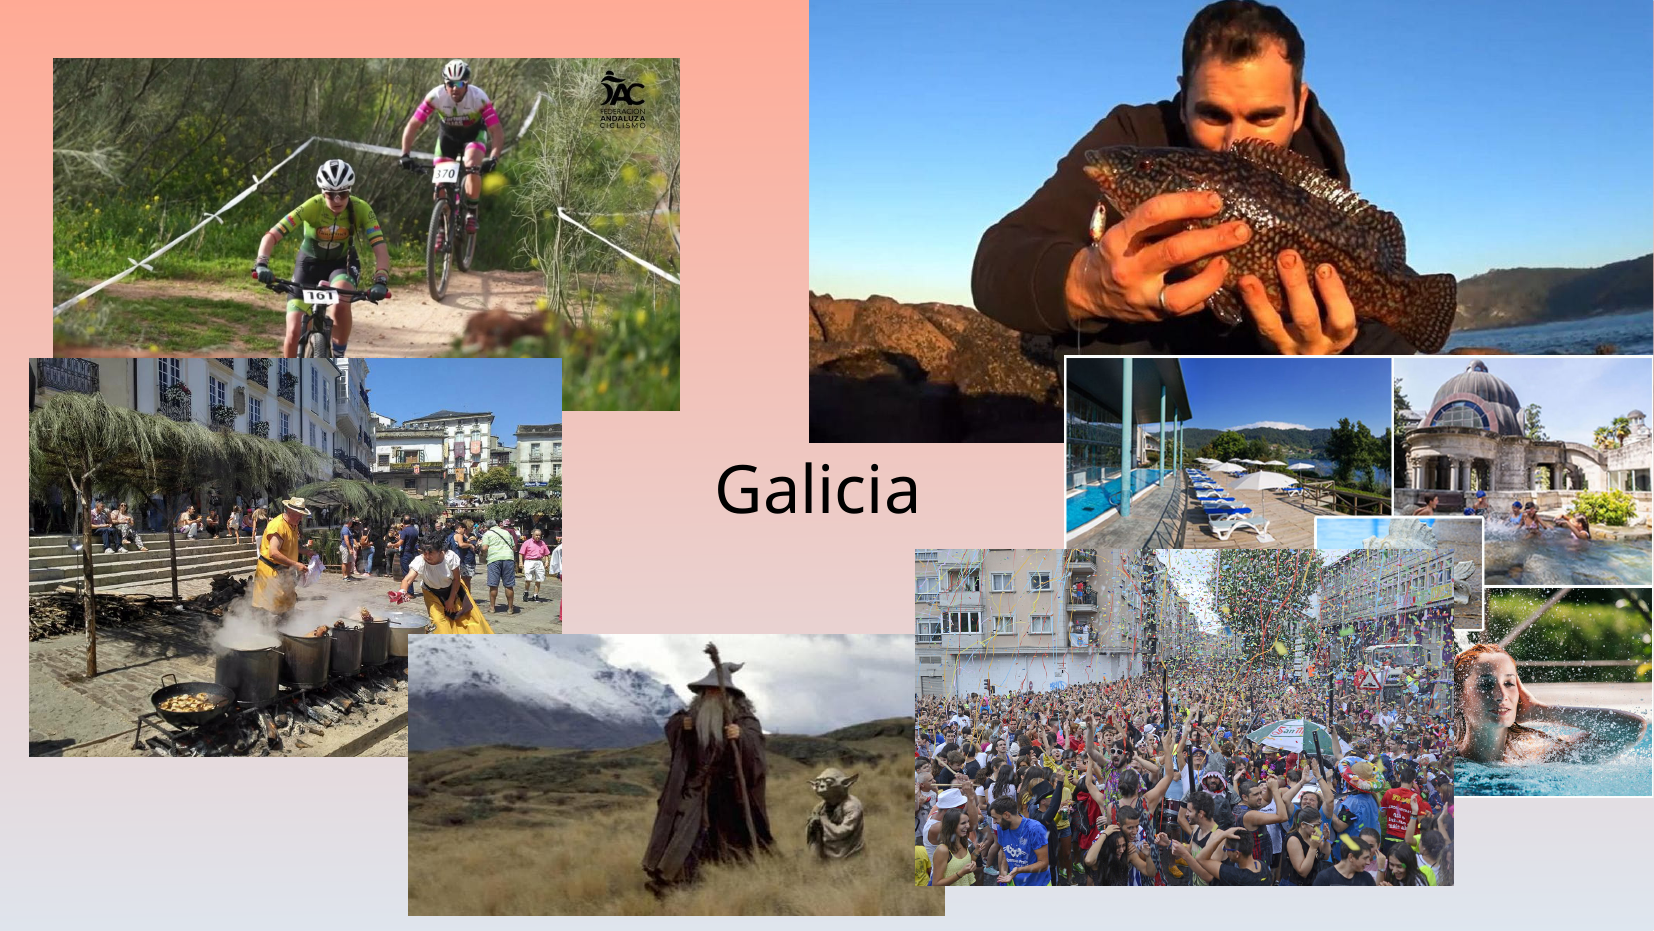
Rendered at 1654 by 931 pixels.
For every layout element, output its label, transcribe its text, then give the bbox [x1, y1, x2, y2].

picture [29, 0, 1654, 916]
subtitle Galicia [562, 217, 1064, 634]
